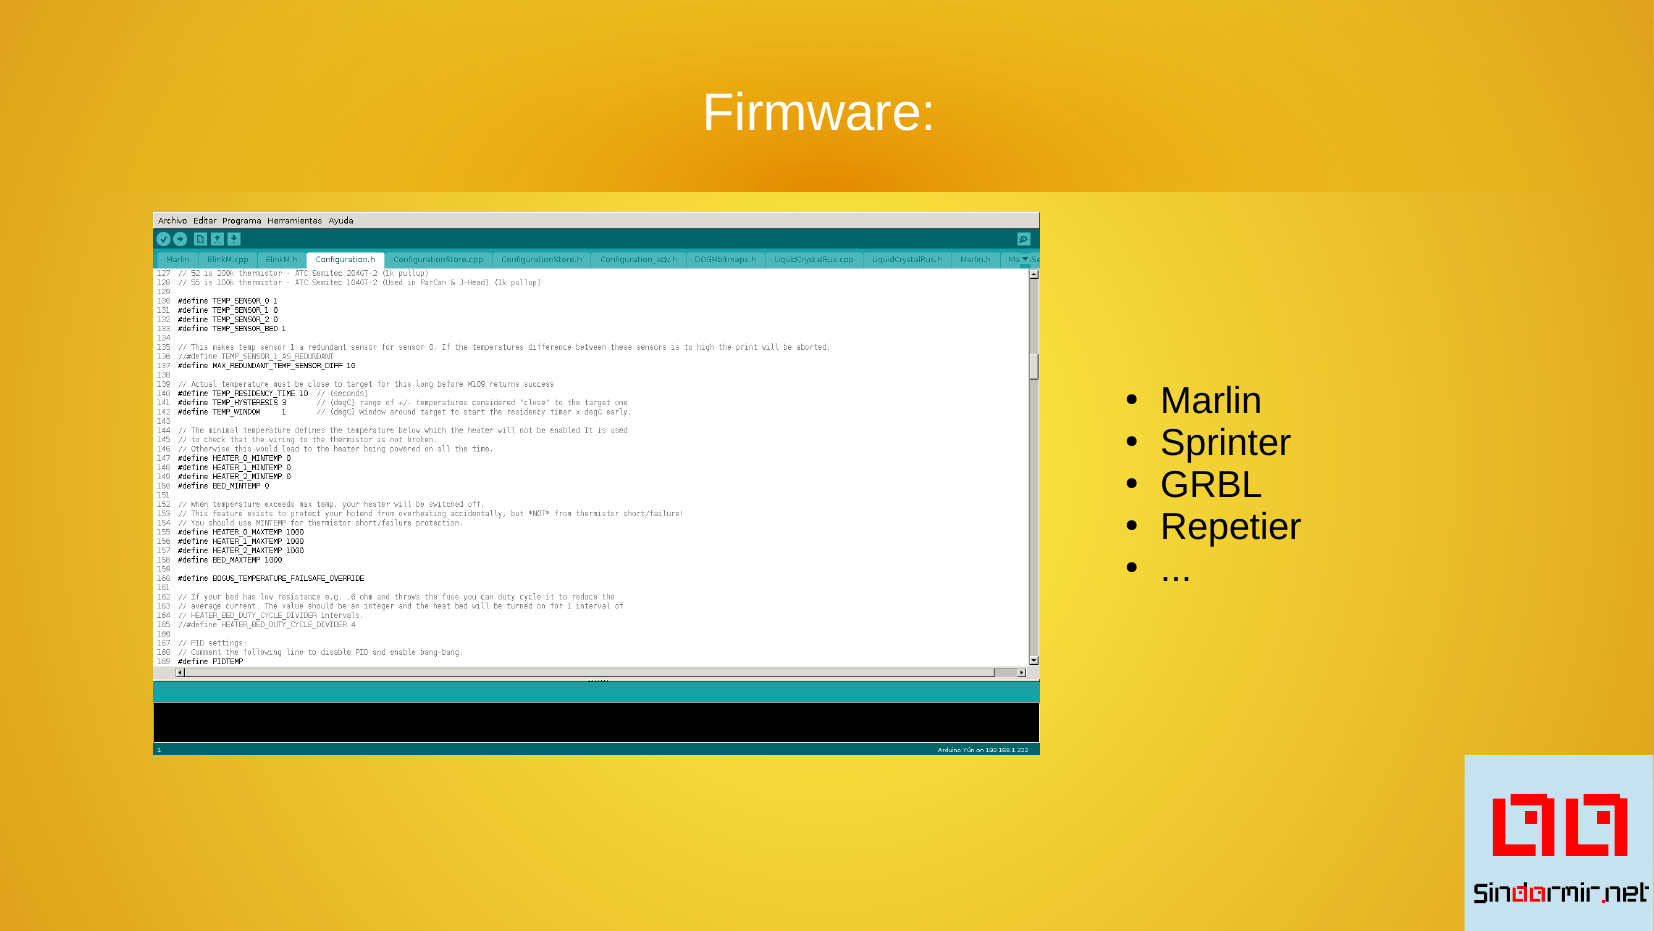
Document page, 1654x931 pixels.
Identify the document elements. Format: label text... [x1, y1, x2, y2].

title Firmware: [82, 35, 1571, 189]
picture [1464, 755, 1654, 931]
text_box Marlin Sprinter GRBL Repetier ... [1110, 372, 1317, 598]
picture [153, 212, 1040, 755]
